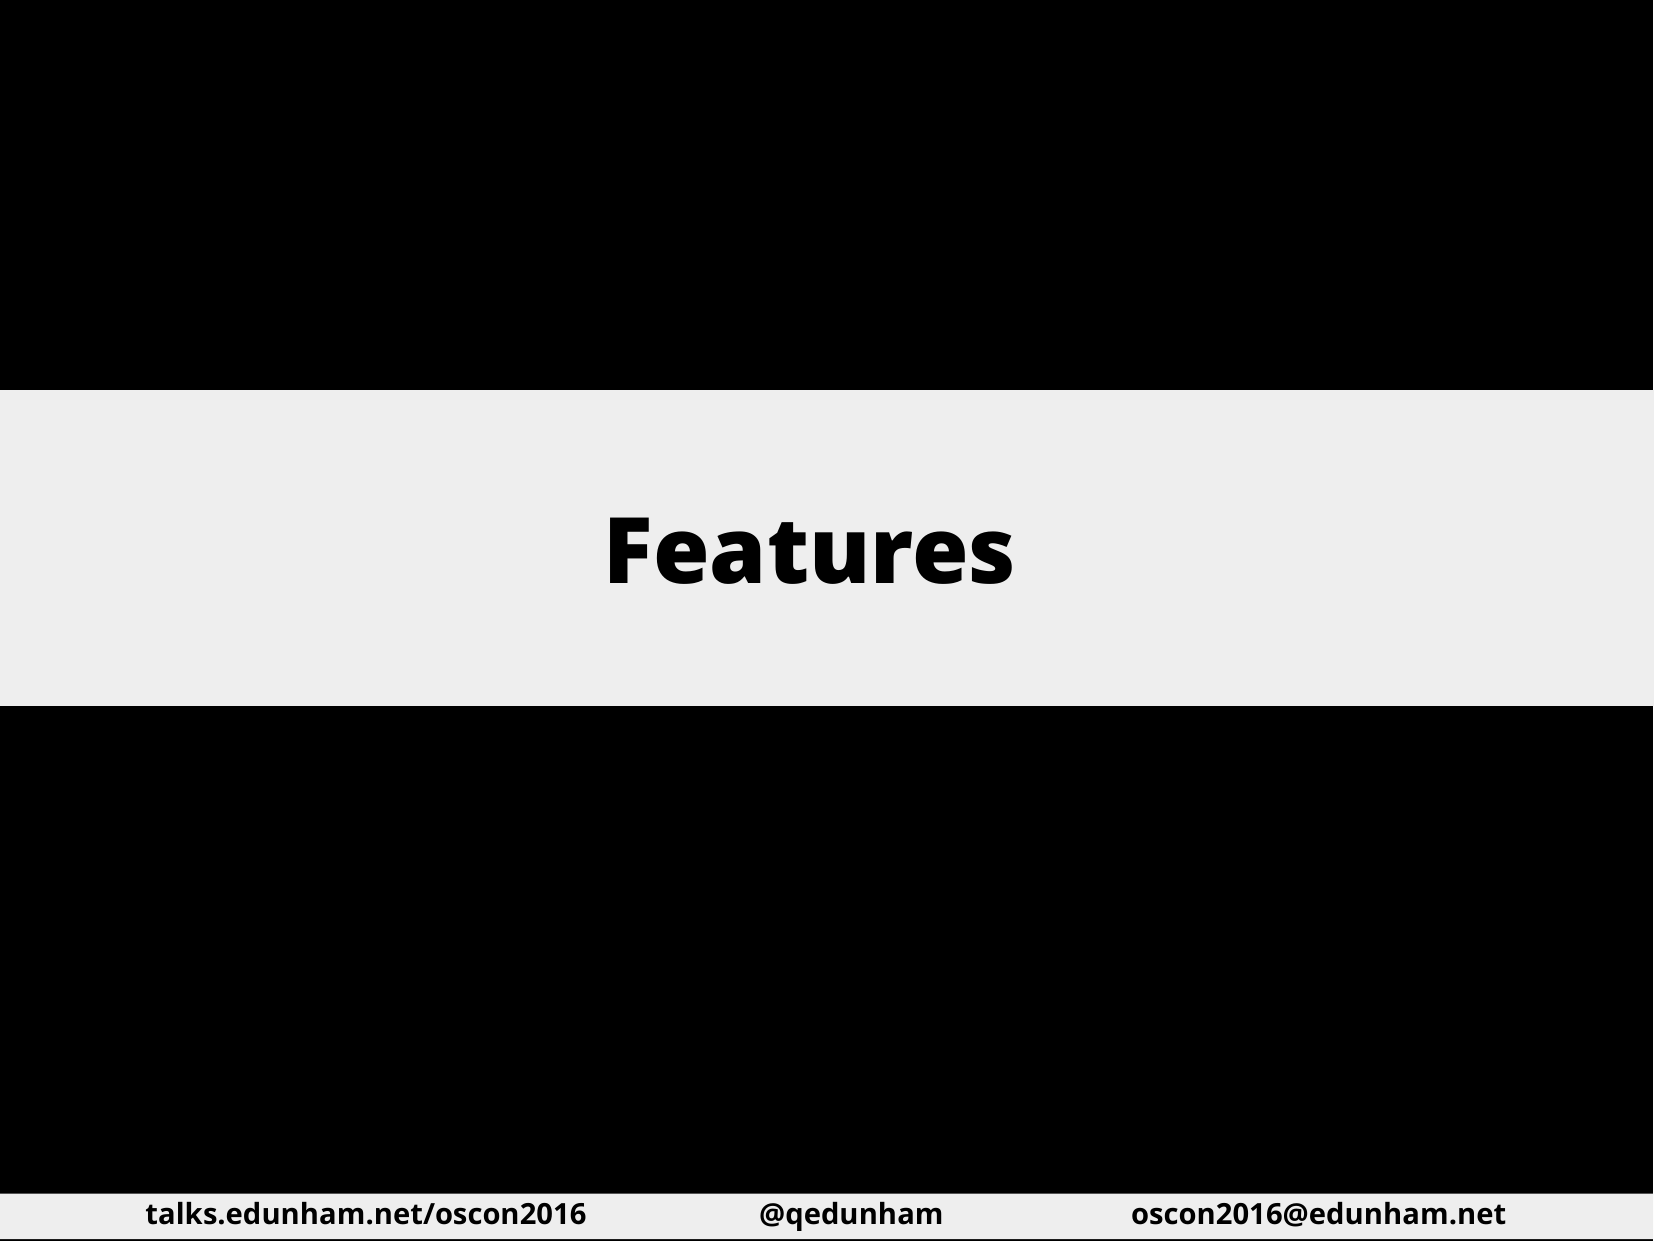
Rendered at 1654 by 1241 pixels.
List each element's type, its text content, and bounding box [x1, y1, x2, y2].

title Features [0, 390, 1621, 706]
